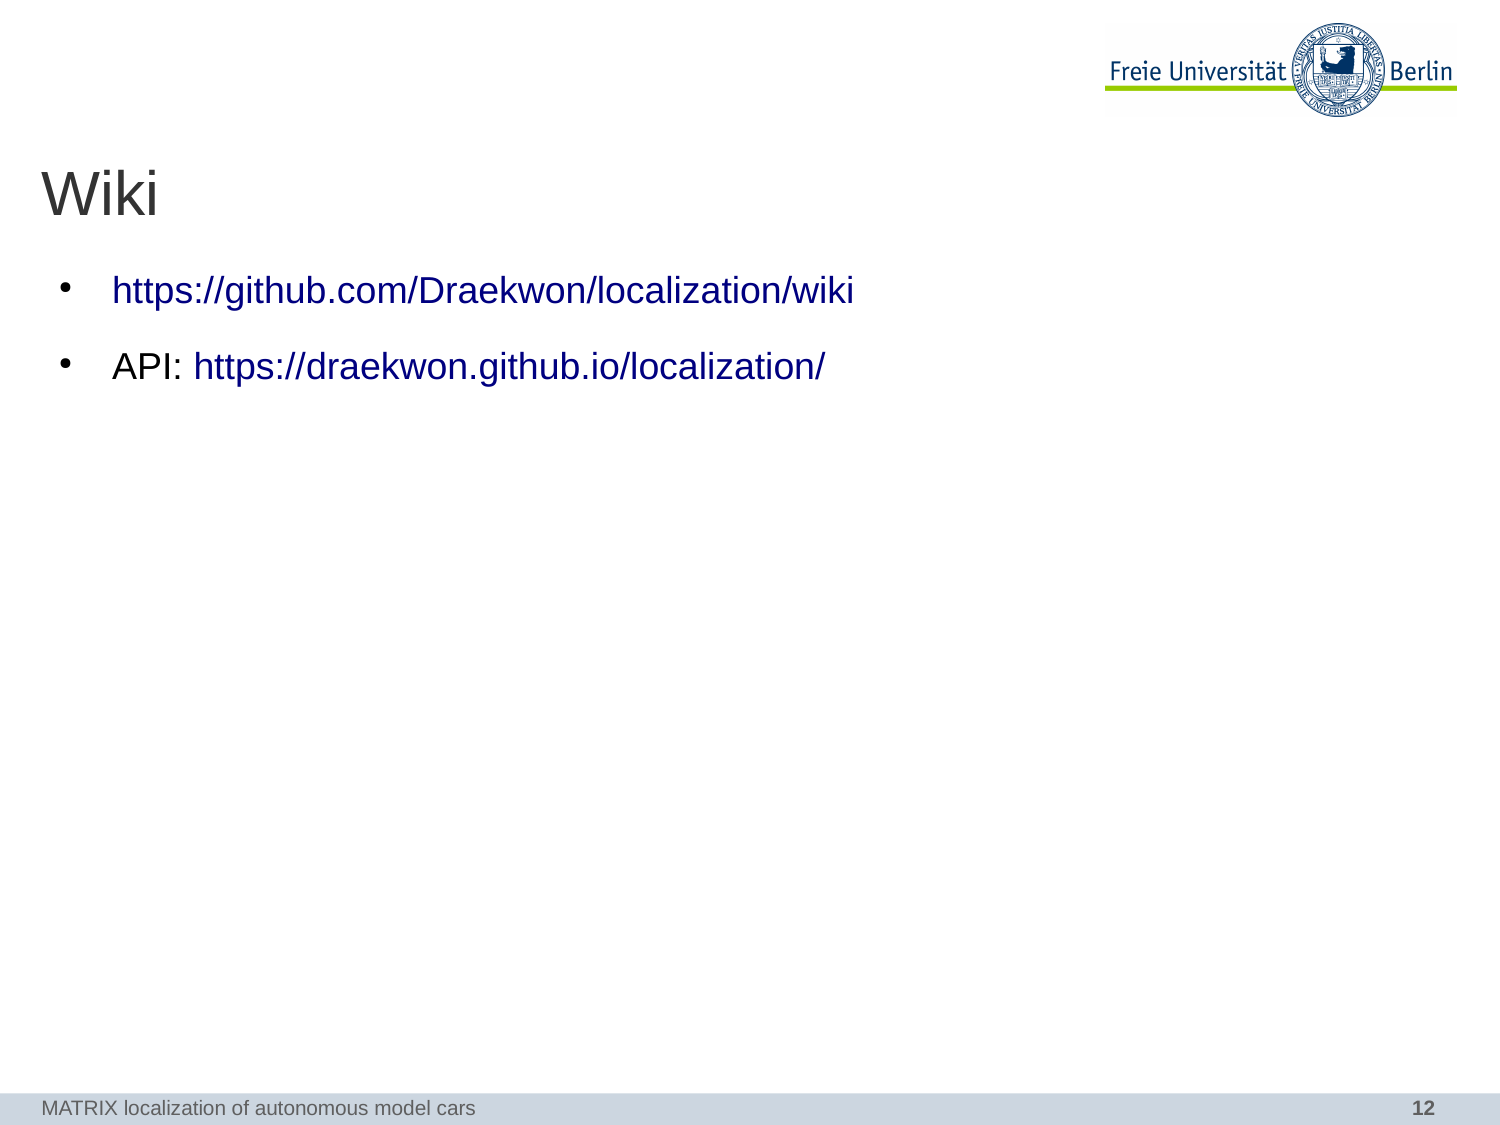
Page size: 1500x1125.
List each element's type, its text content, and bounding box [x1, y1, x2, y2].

footer MATRIX localization of autonomous model cars [41, 1087, 1022, 1125]
picture [1105, 23, 1457, 117]
list https://github.com/Draekwon/localization/wiki API: https://draekwon.github.io/localization/ [41, 265, 1459, 1064]
title Wiki [41, 155, 1459, 226]
